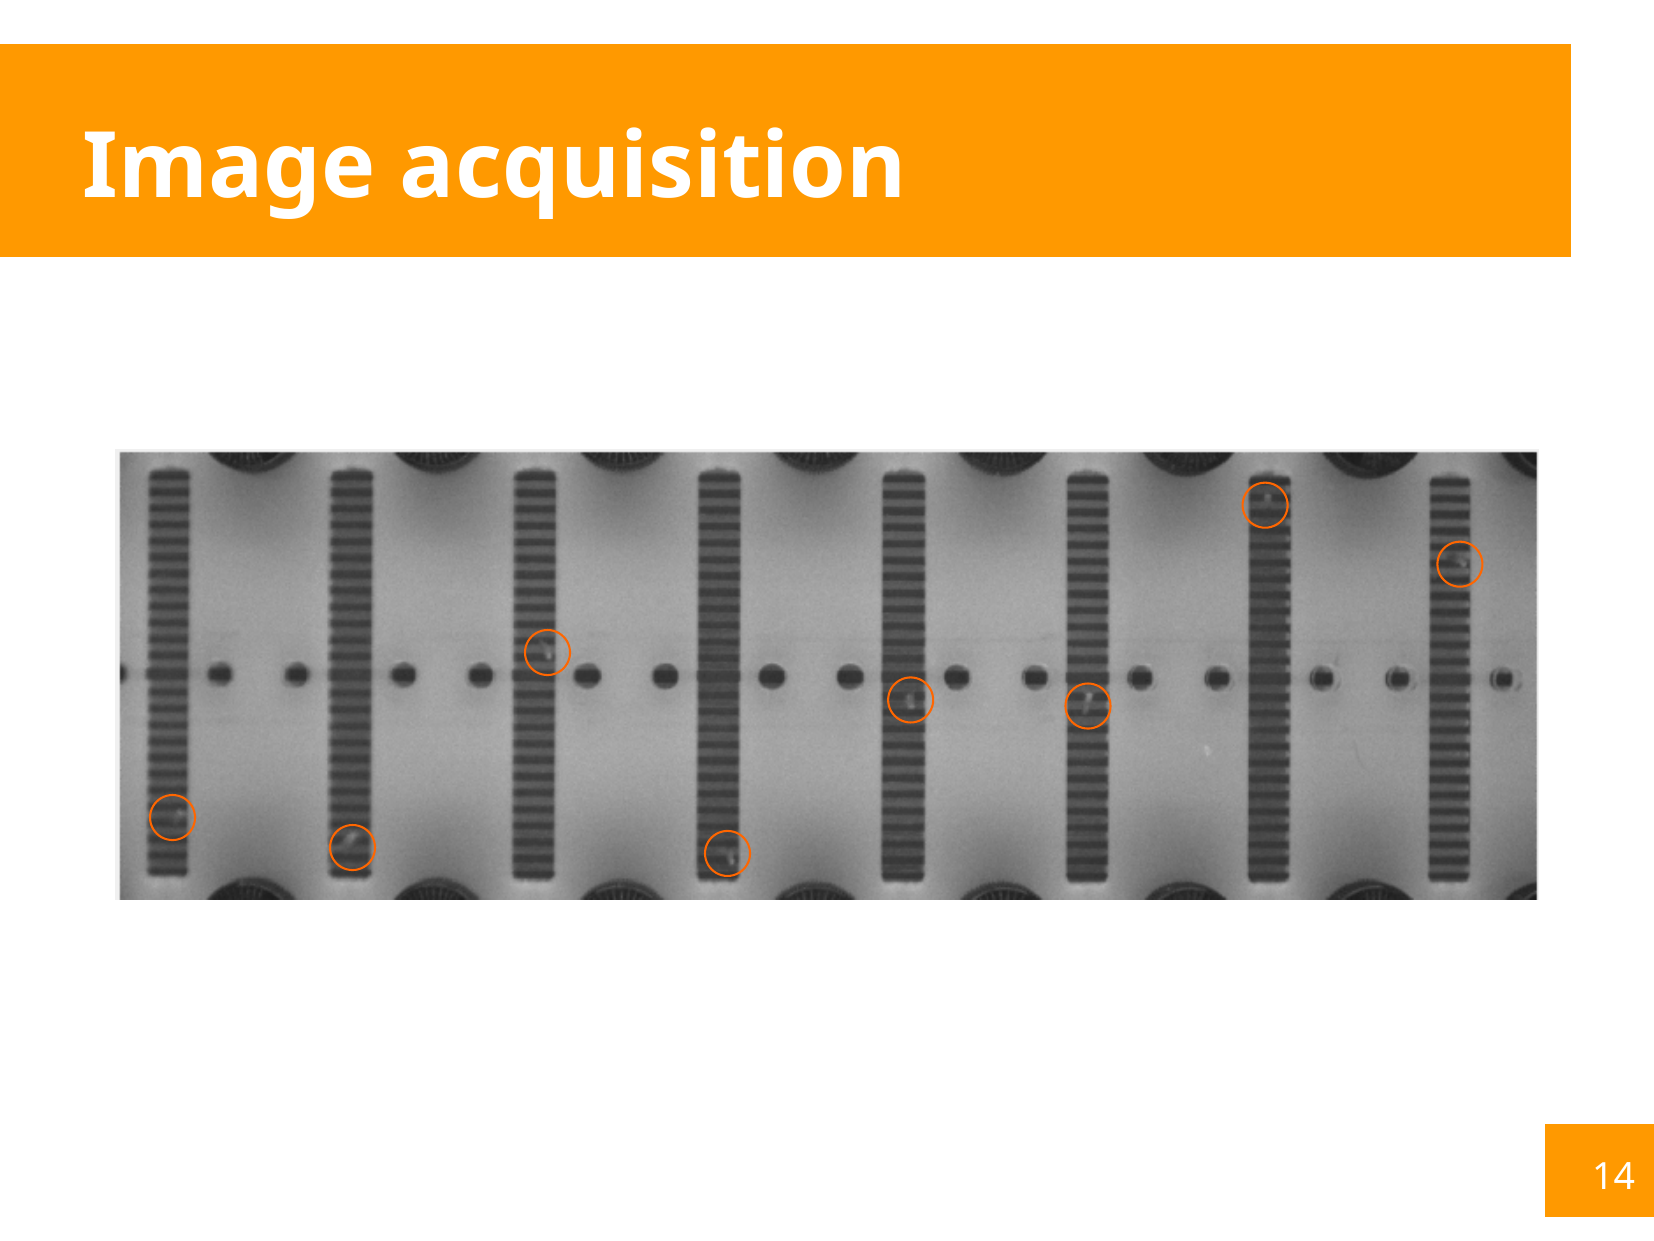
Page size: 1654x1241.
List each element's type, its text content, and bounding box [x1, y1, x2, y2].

picture [115, 449, 1539, 901]
text_box [0, 44, 1571, 257]
title Image acquisition [82, 49, 1571, 257]
text_box [1545, 1124, 1654, 1217]
title 14 [1563, 1148, 1636, 1194]
